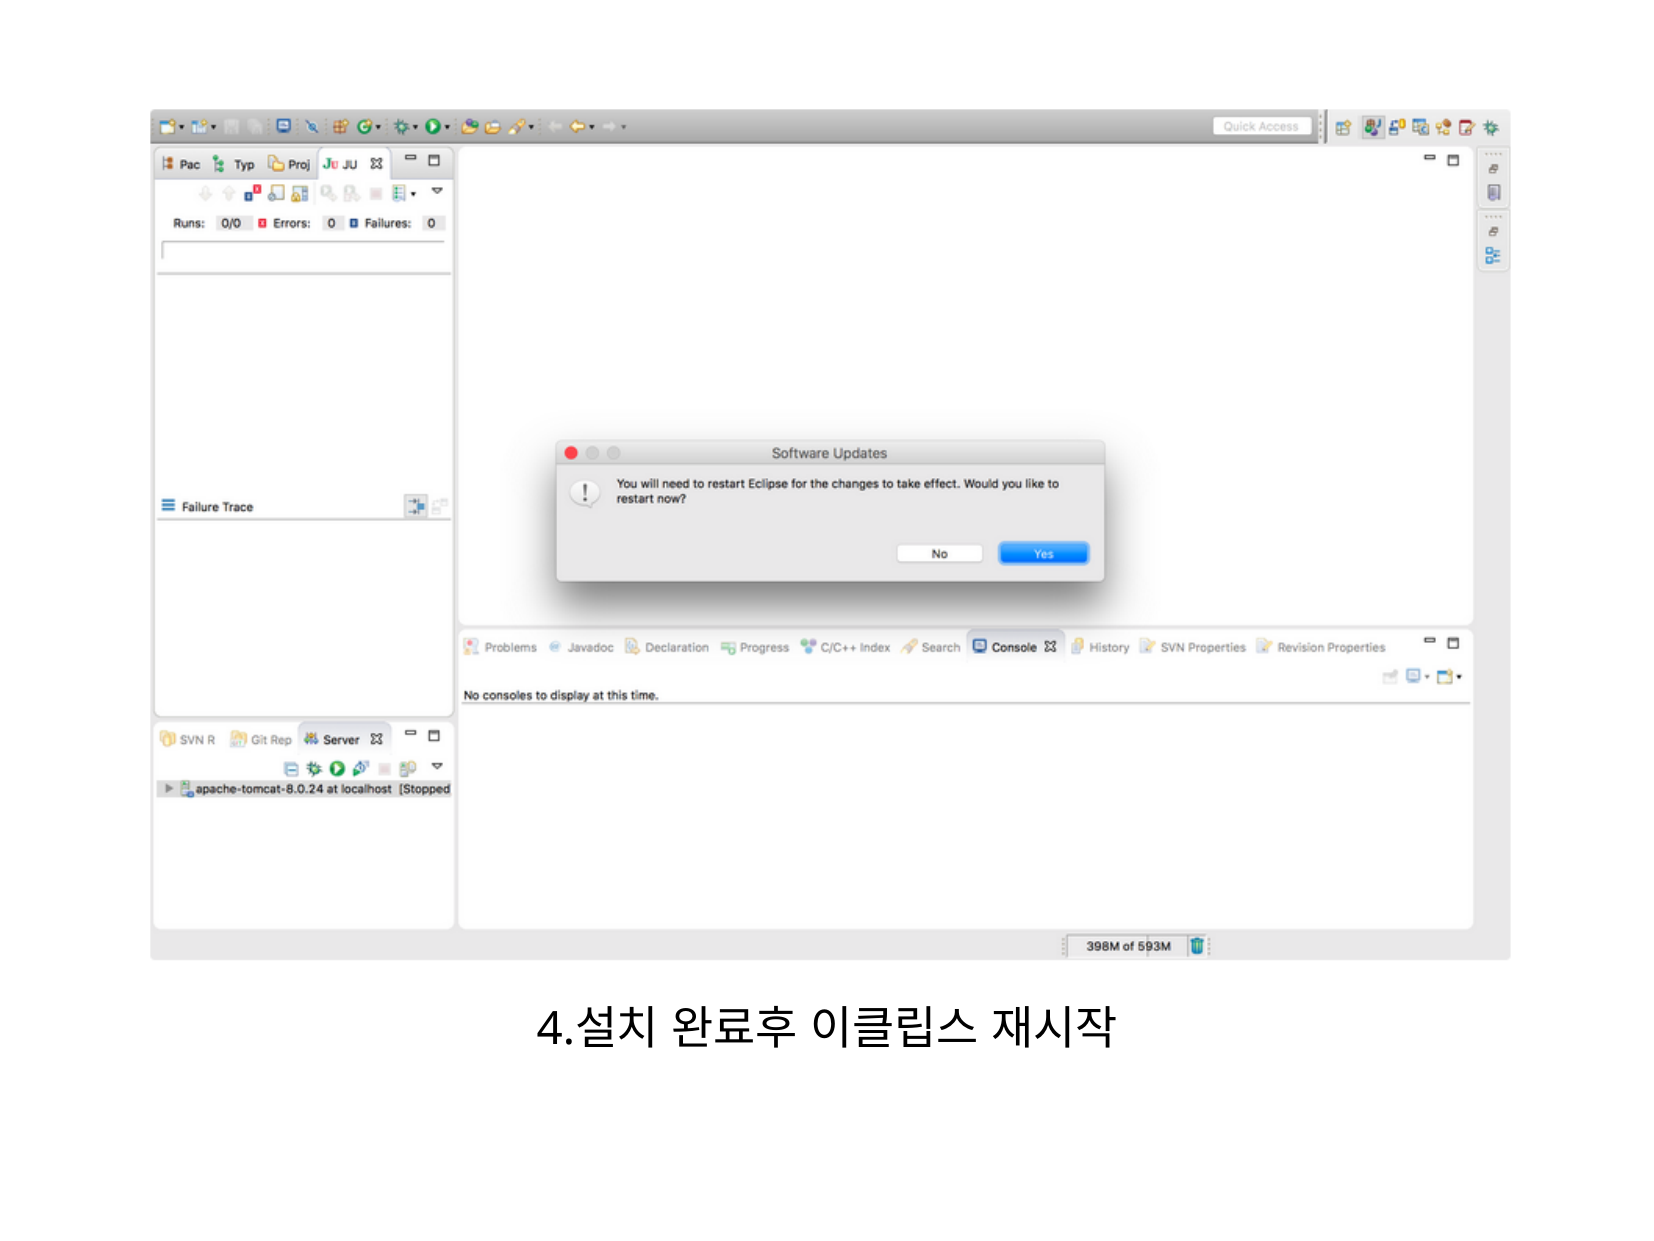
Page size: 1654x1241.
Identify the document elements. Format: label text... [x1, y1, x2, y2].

picture [149, 108, 1514, 965]
title 4.설치 완료후 이클립스 재시작 [82, 920, 1571, 1128]
